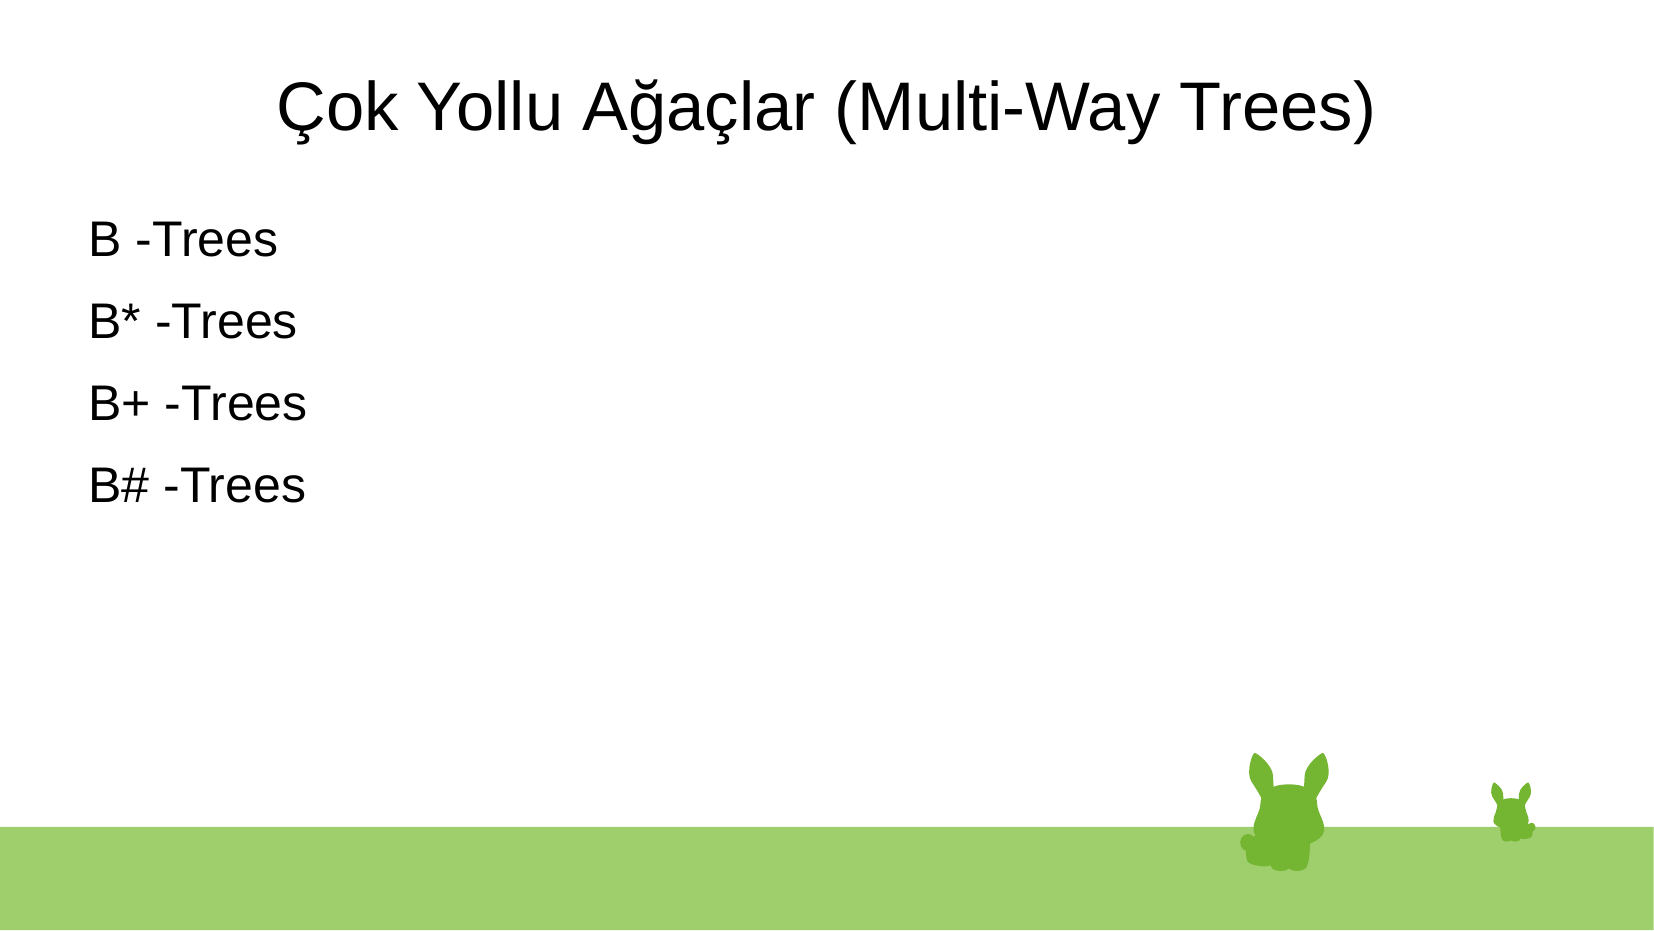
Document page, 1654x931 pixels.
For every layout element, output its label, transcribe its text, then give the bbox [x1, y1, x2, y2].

list B -Trees B* -Trees B+ -Trees B# -Trees [88, 206, 1565, 826]
title Çok Yollu Ağaçlar (Multi-Way Trees) [88, 29, 1565, 178]
